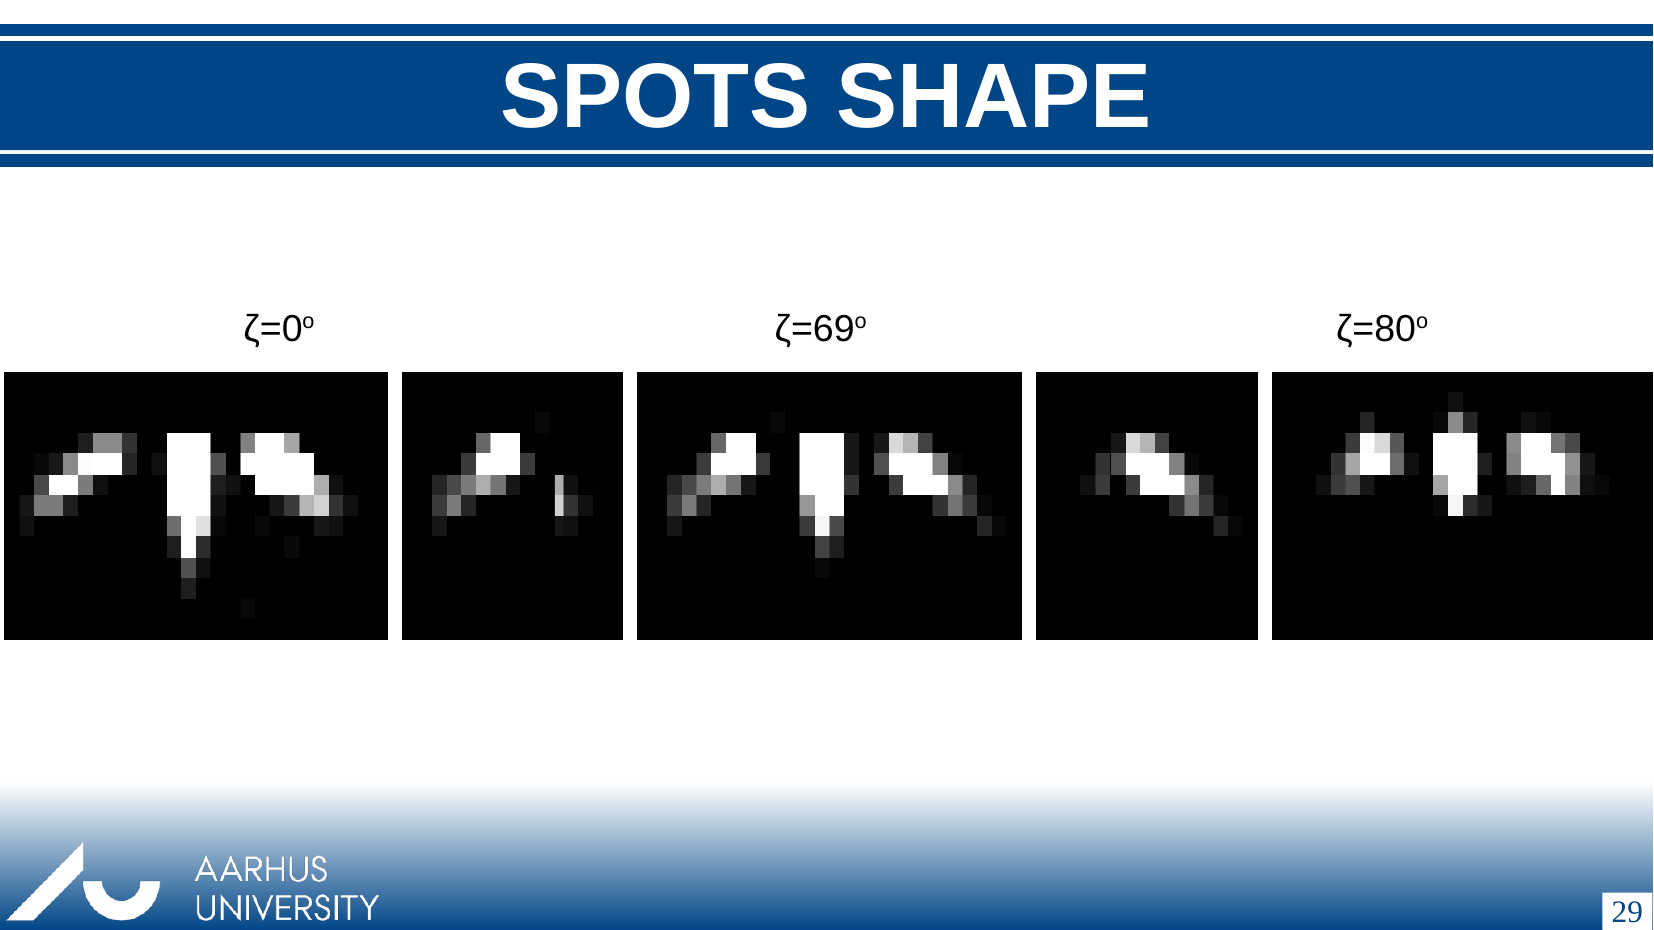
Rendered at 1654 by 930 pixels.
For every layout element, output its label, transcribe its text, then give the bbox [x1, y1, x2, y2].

picture [3, 371, 1653, 641]
text_box ζ=69o [759, 300, 882, 357]
text_box ζ=0o [228, 300, 330, 357]
text_box ζ=80o [1321, 300, 1443, 357]
title SPOTS SHAPE [0, 41, 1653, 151]
picture [5, 841, 414, 928]
